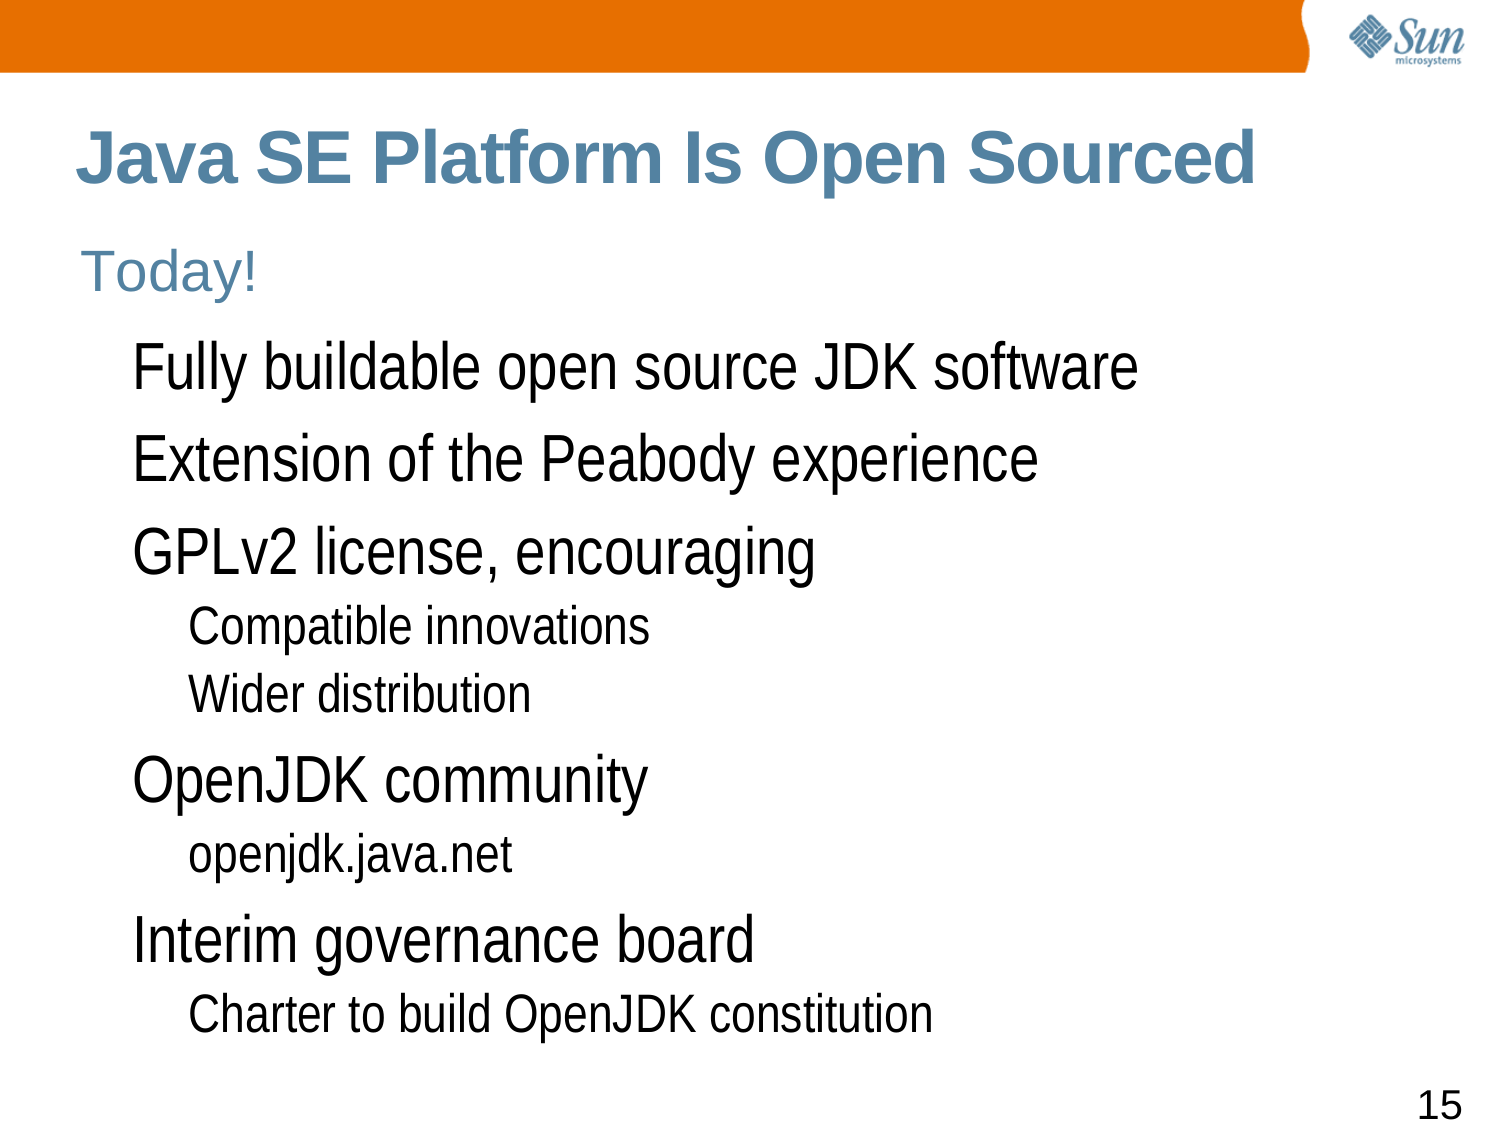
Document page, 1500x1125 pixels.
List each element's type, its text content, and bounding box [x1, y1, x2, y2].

text_box Today! [72, 227, 1348, 316]
picture [0, 0, 1500, 75]
title Java SE Platform Is Open Sourced [75, 122, 1438, 228]
list Fully buildable open source JDK software Extension of the Peabody experience GPLv2 license, encouraging Compatible innovations Wider distribution OpenJDK community openjdk.java.net Interim governance board Charter to build OpenJDK constitution [112, 337, 1463, 1078]
